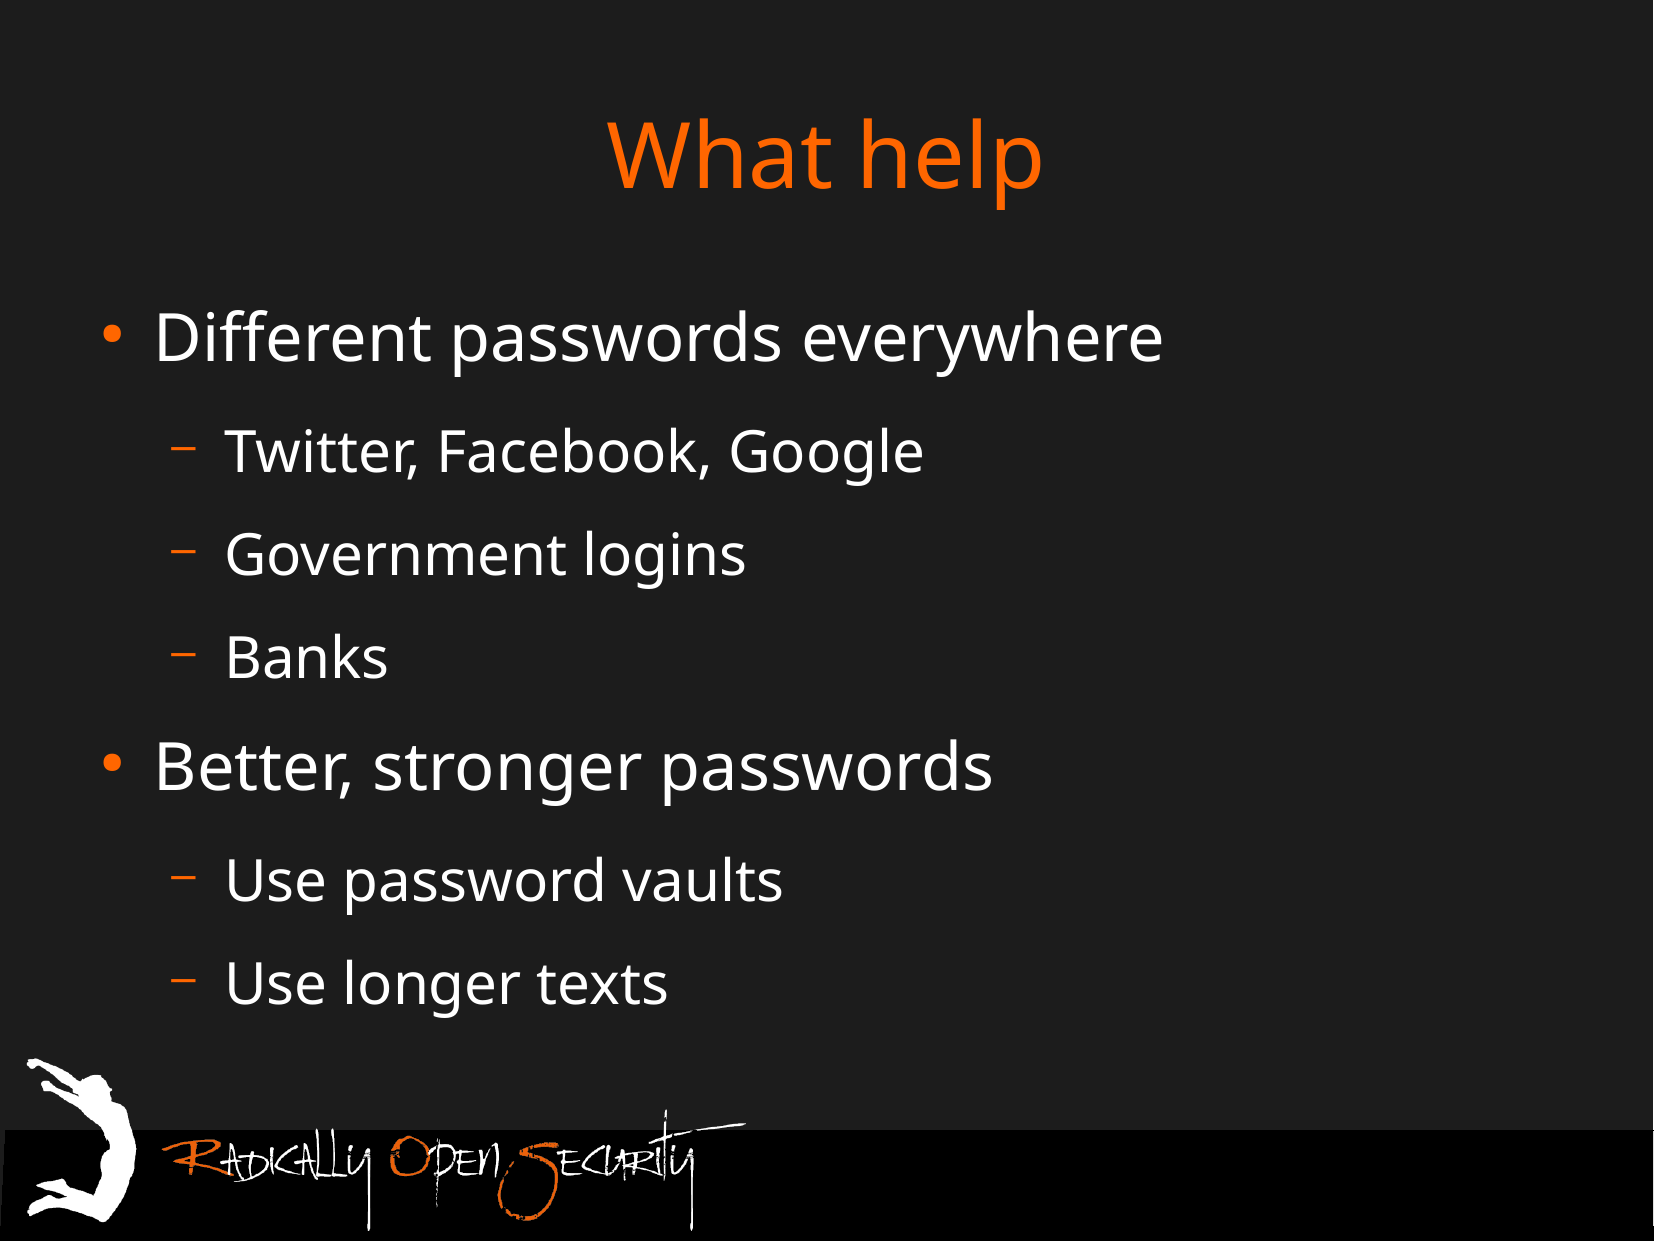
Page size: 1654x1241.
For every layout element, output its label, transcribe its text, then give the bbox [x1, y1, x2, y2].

title What help [82, 49, 1571, 257]
list Different passwords everywhere Twitter, Facebook, Google Government logins Banks Better, stronger passwords Use password vaults Use longer texts [82, 290, 1571, 1010]
picture [0, 1022, 778, 1241]
